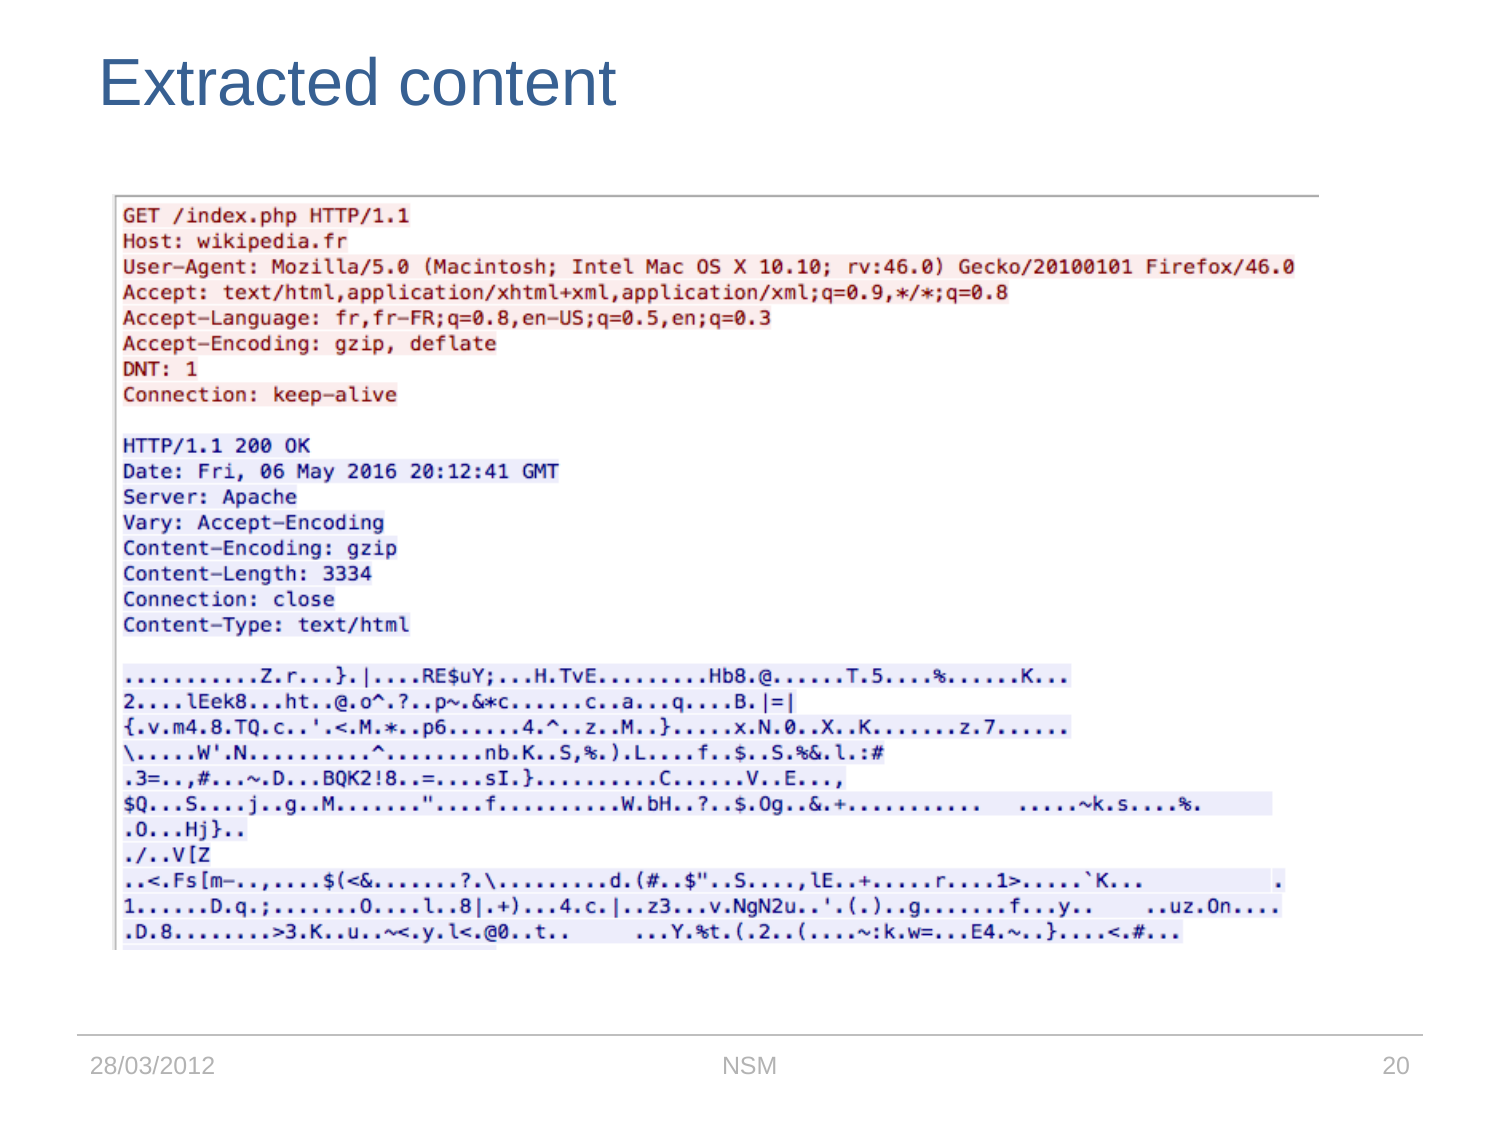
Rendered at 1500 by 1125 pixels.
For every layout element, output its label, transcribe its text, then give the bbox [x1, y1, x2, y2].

picture [112, 194, 1319, 950]
title Extracted content [75, 45, 1425, 233]
